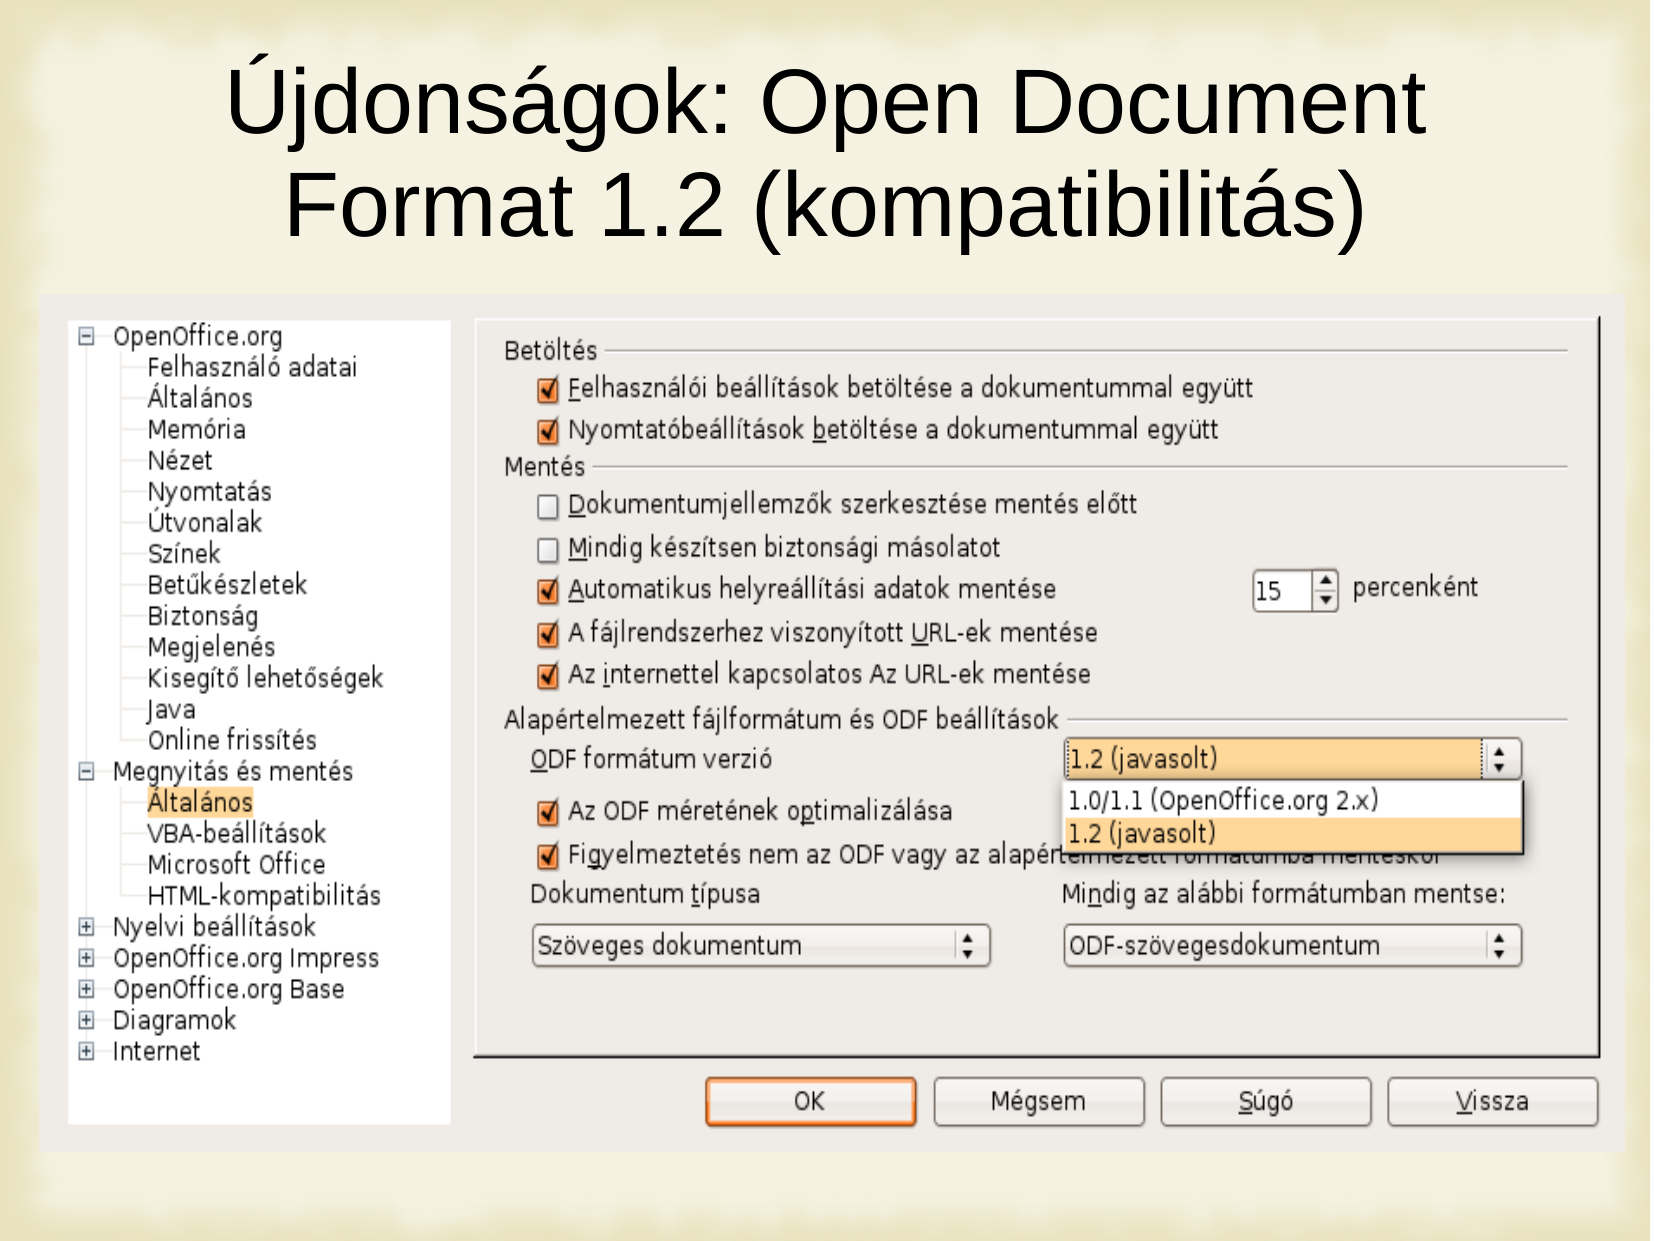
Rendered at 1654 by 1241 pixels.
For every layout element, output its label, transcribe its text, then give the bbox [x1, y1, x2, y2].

picture [0, 0, 1651, 1241]
title Újdonságok: Open Document Format 1.2 (kompatibilitás) [82, 42, 1571, 264]
